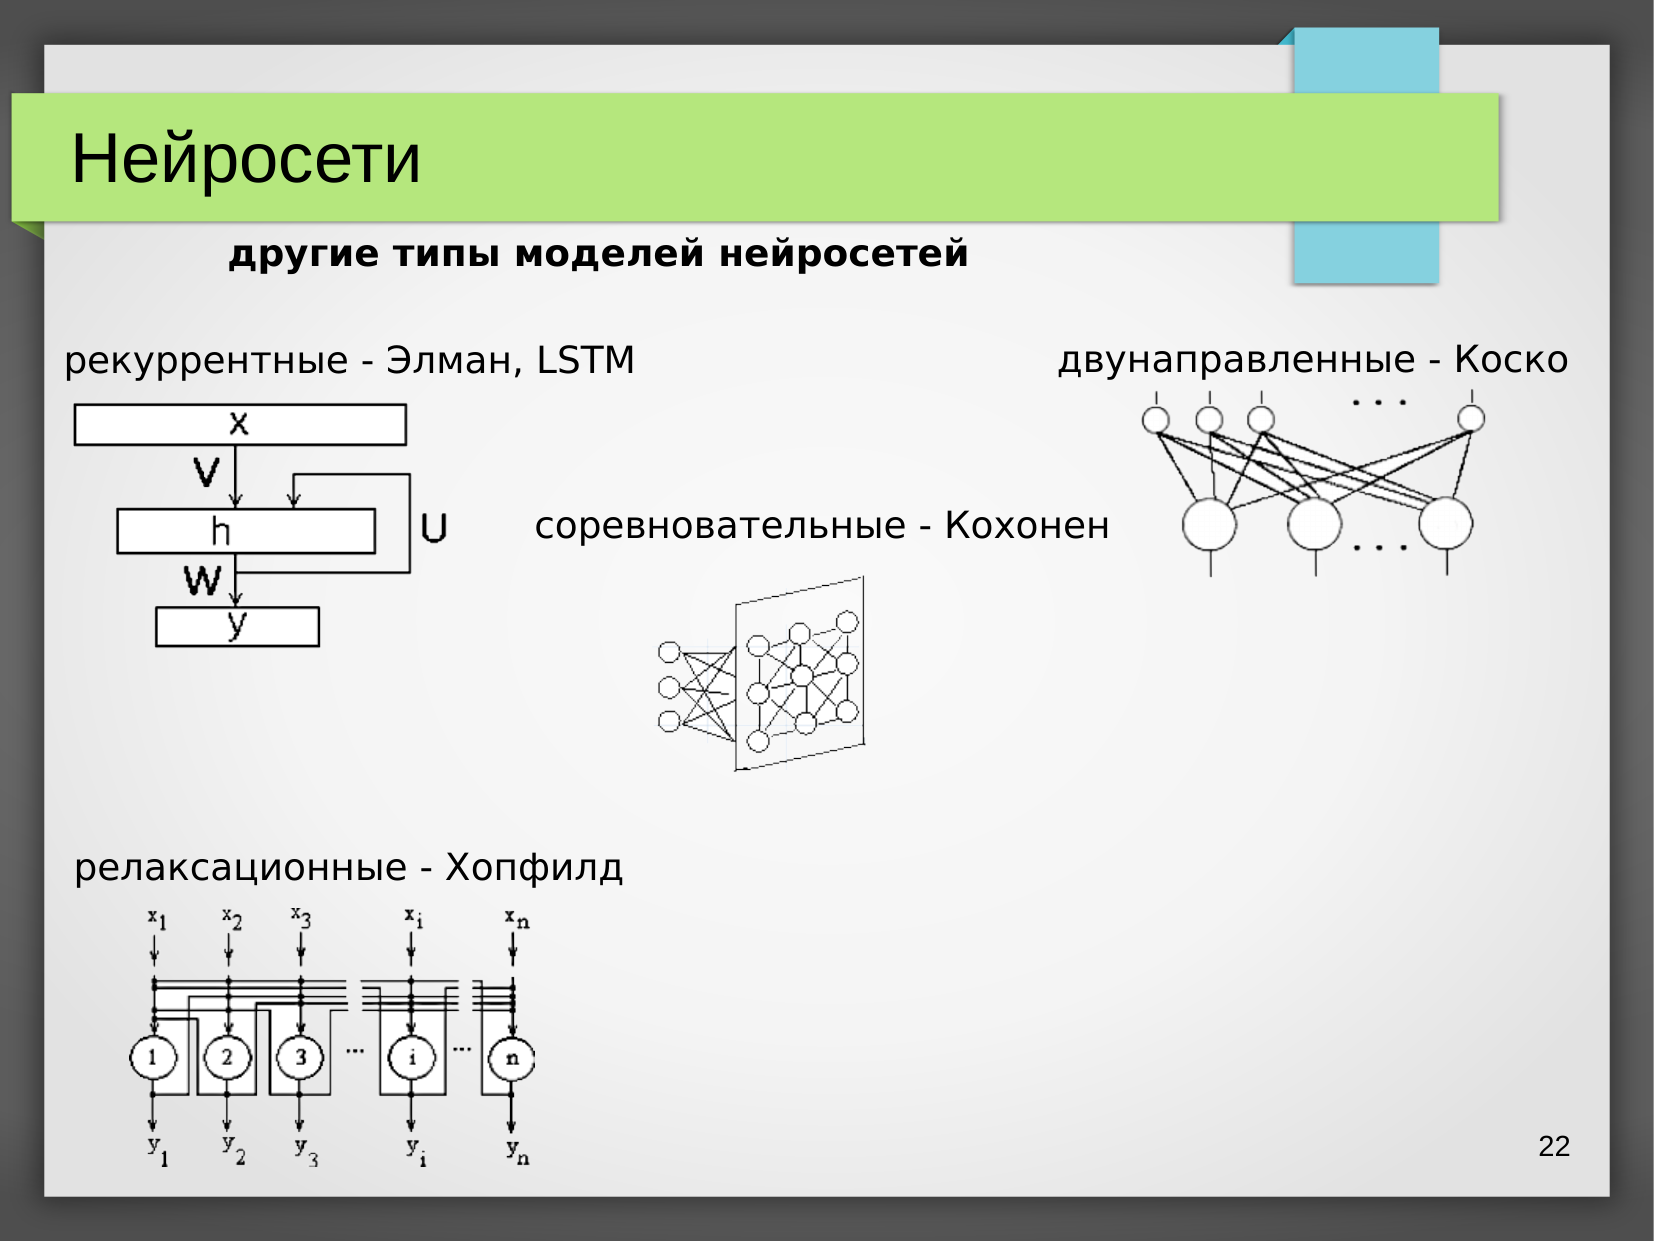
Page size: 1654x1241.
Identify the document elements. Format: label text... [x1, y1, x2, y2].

text_box рекуррентные - Элман, LSTM [48, 331, 674, 390]
text_box другие типы моделей нейросетей [212, 224, 1252, 283]
picture [0, 0, 1654, 1241]
text_box релаксационные - Хопфилд [58, 838, 697, 897]
text_box двунаправленные - Коско [1042, 330, 1595, 390]
title Нейросети [70, 118, 1205, 199]
text_box соревновательные - Кохонен [519, 496, 1146, 556]
